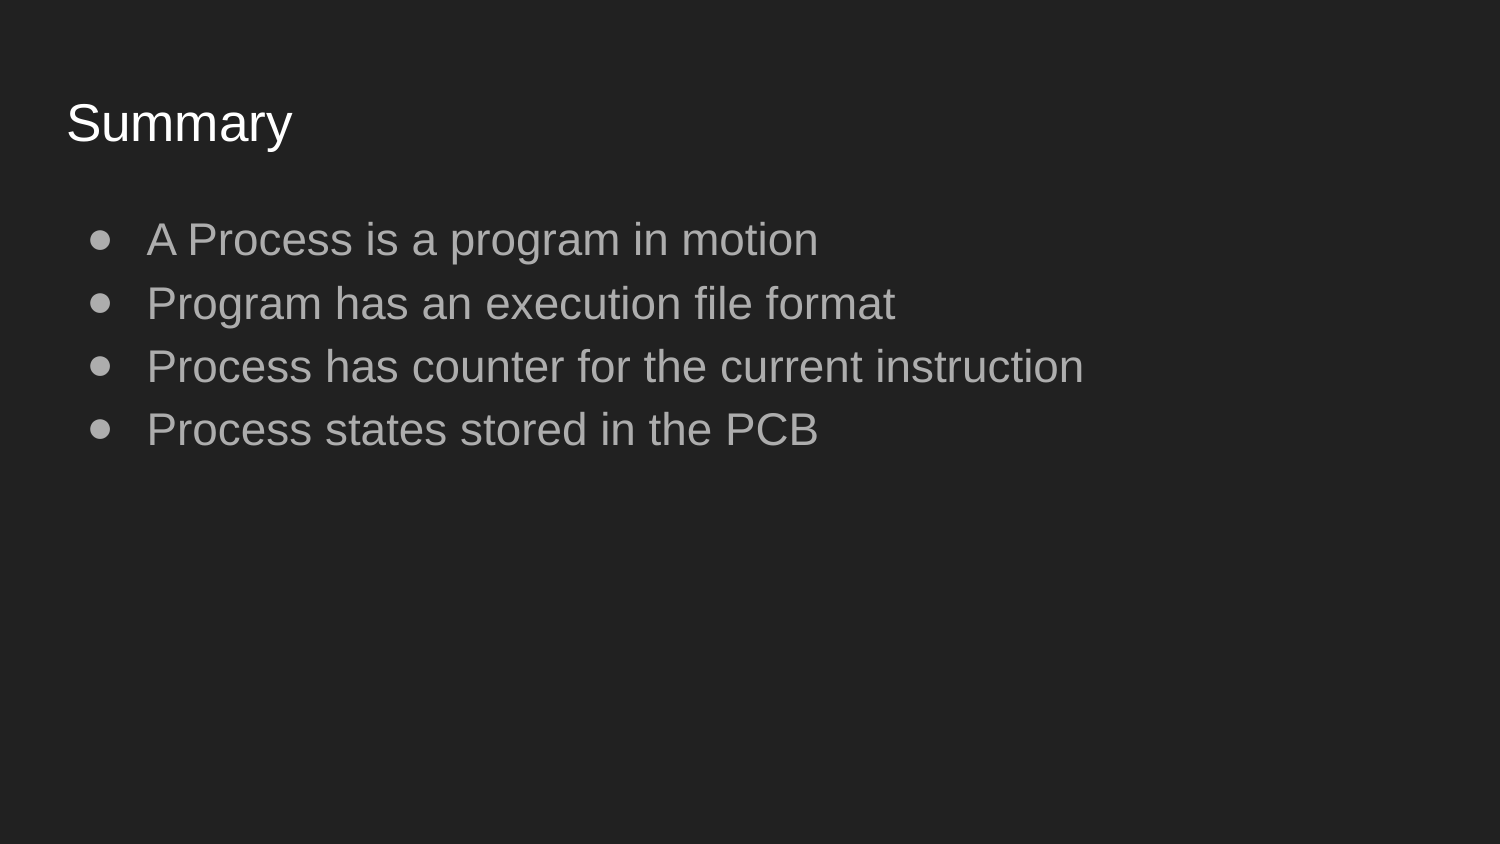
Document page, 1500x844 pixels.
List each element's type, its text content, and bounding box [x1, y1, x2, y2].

list A Process is a program in motion Program has an execution file format Process has counter for the current instruction Process states stored in the PCB [56, 186, 1235, 570]
title Summary [51, 72, 1449, 167]
